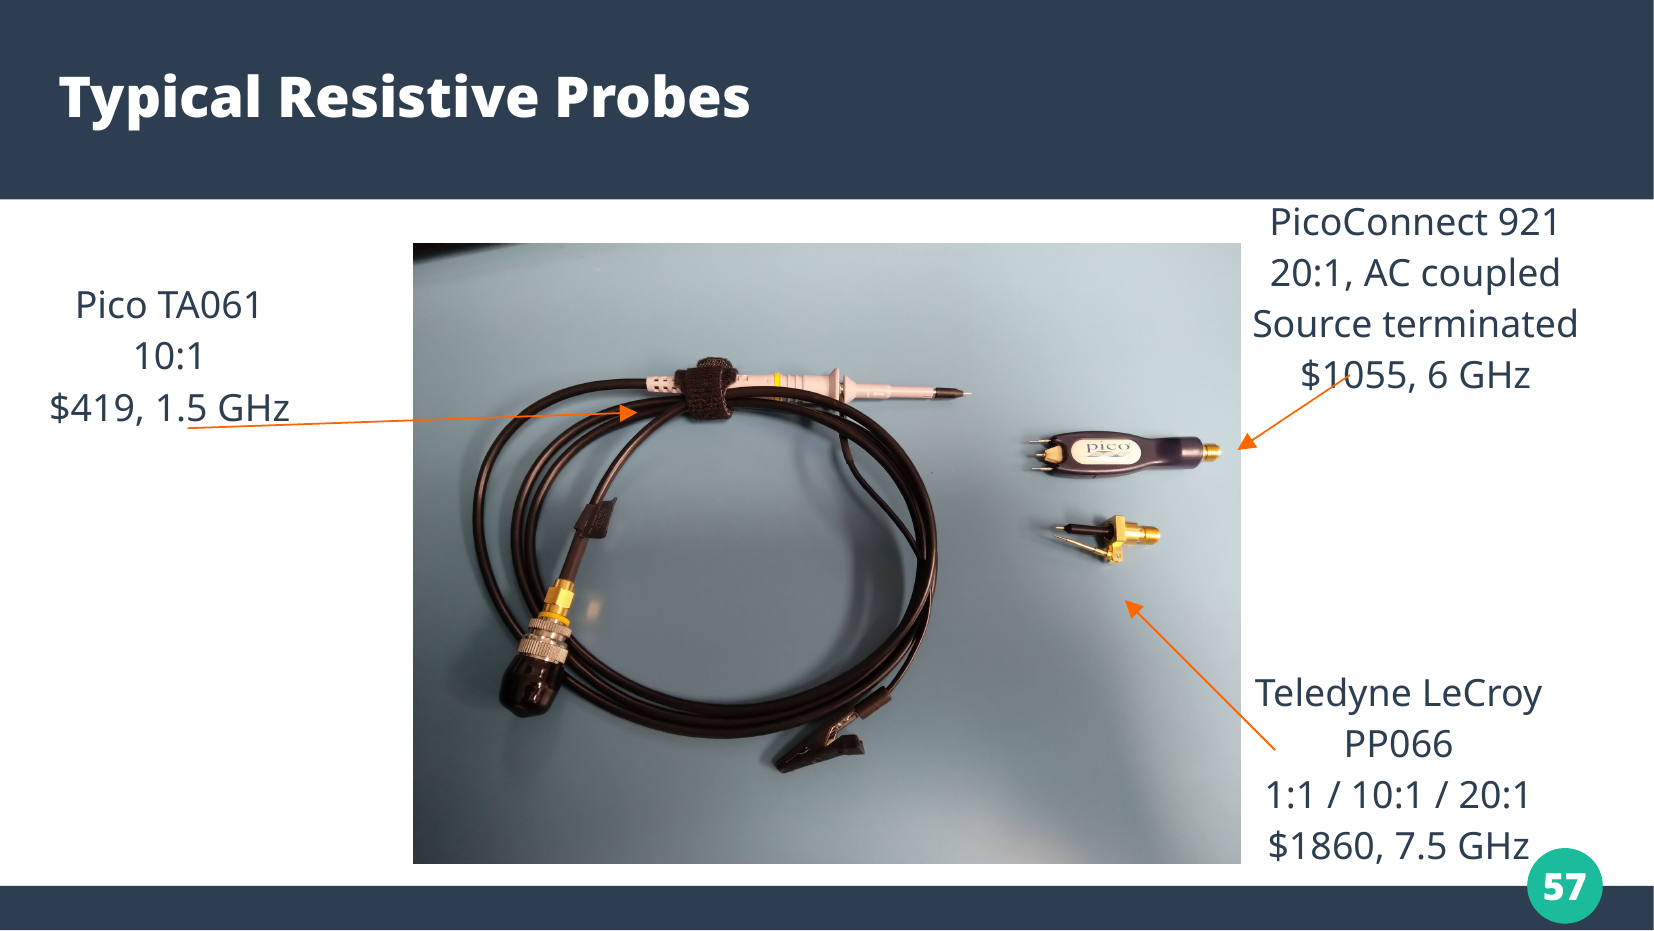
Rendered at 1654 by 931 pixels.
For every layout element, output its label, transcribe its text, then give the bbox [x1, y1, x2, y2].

text_box PicoConnect 921 20:1, AC coupled Source terminated $1055, 6 GHz [1237, 203, 1616, 393]
picture [413, 243, 1241, 864]
title Typical Resistive Probes [59, 37, 1595, 155]
text_box Pico TA061 10:1 $419, 1.5 GHz [34, 282, 379, 429]
text_box Pico TA061 10:1 $419, 1.5 GHz [219, 423, 379, 429]
text_box Teledyne LeCroy PP066 1:1 / 10:1 / 20:1 $1860, 7.5 GHz [1240, 673, 1584, 863]
